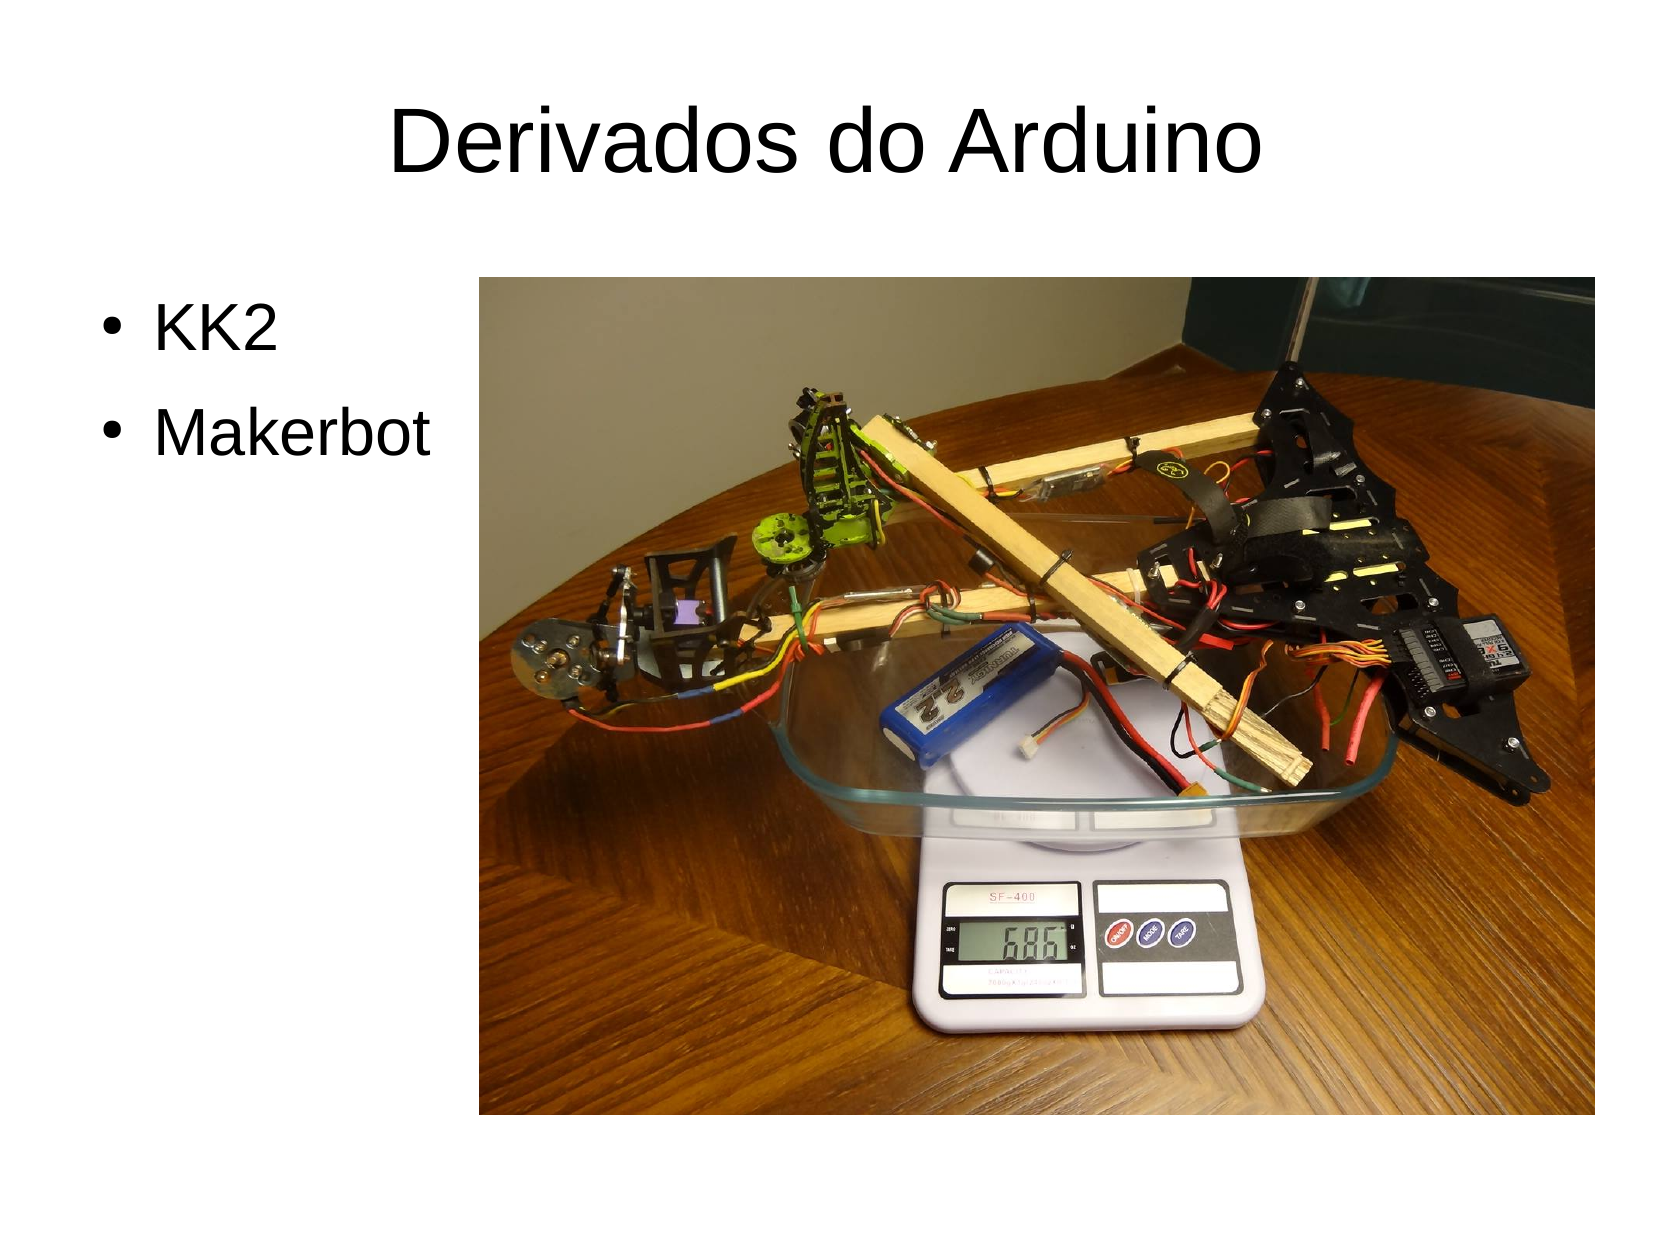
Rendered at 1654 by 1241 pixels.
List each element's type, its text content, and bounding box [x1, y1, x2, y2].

title Derivados do Arduino [82, 37, 1571, 245]
picture [479, 277, 1595, 1115]
list KK2 Makerbot [82, 290, 479, 1010]
